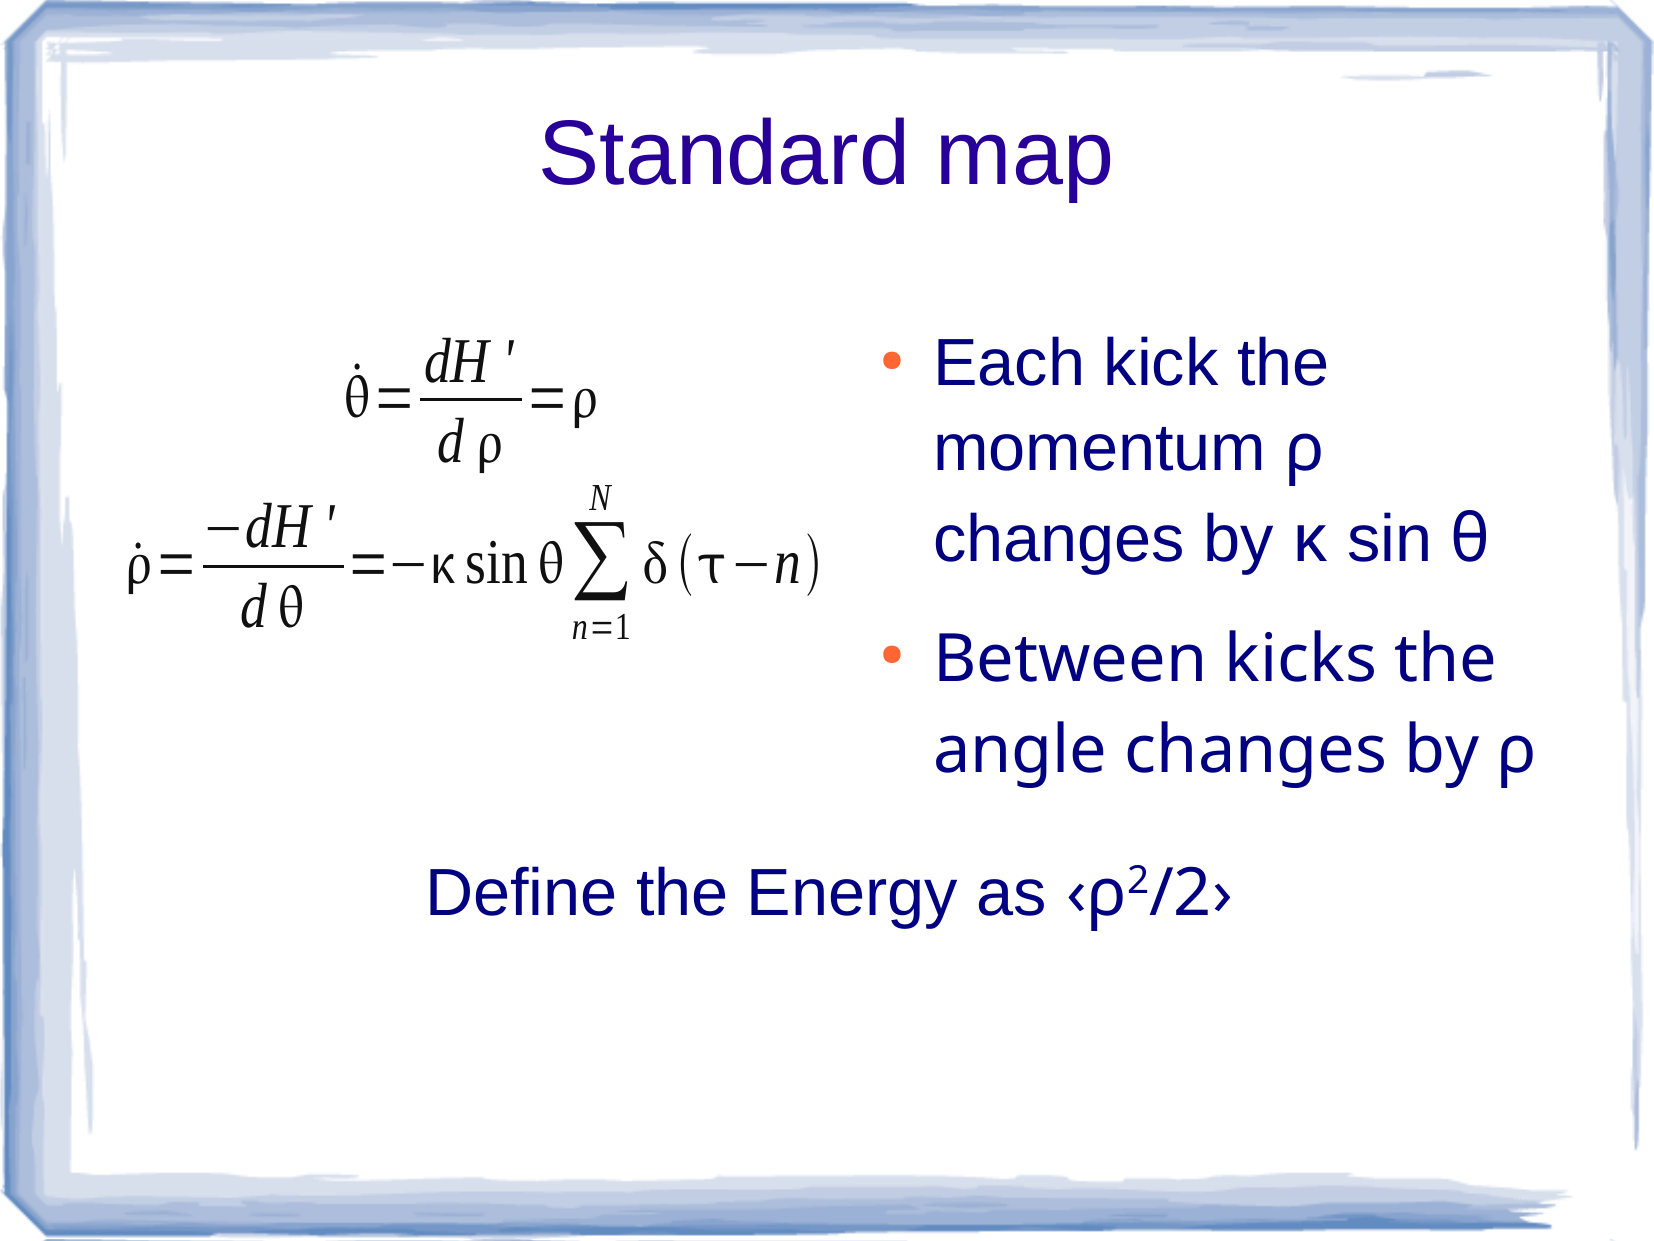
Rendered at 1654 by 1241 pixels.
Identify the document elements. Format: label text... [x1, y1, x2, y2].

title Standard map [82, 49, 1571, 257]
list Each kick the momentum ρ changes by κ sin θ Between kicks the angle changes by ρ [862, 324, 1572, 1004]
picture [0, 0, 1654, 1241]
list Define the Energy as ‹ρ2/2› [425, 844, 1312, 1169]
chart [118, 324, 827, 649]
